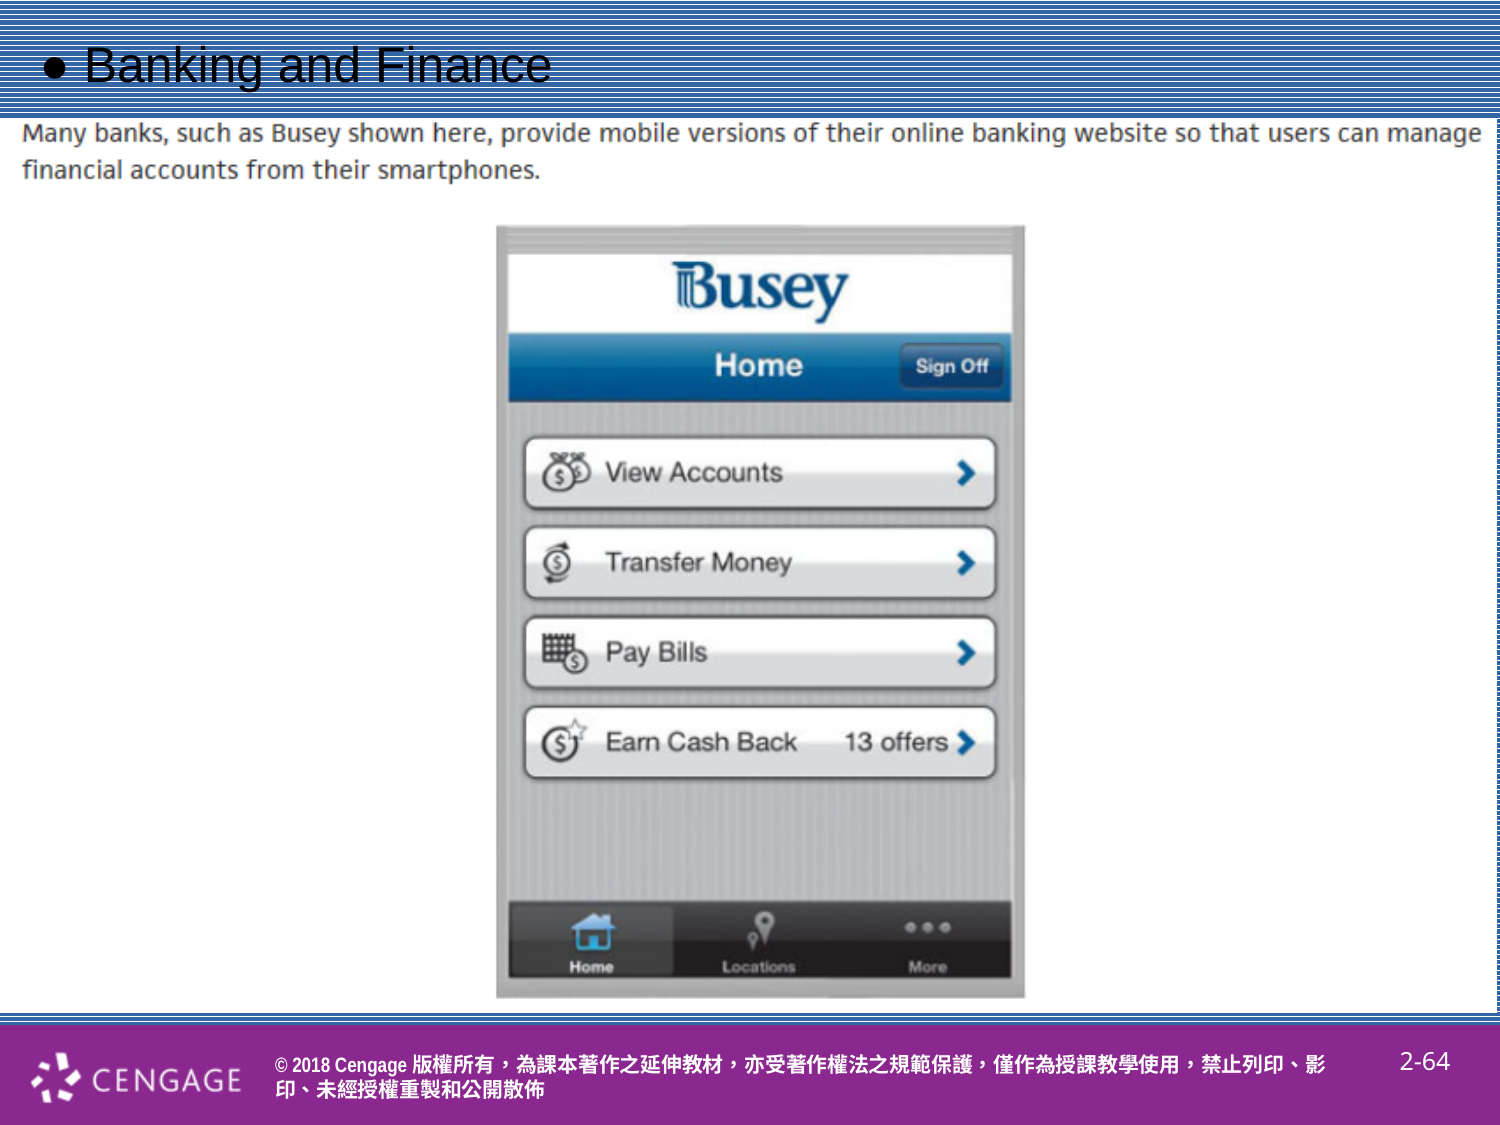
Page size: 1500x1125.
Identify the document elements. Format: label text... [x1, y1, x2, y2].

text_box ● Banking and Finance [0, 24, 613, 100]
picture [0, 118, 1497, 1013]
picture [21, 1043, 246, 1111]
